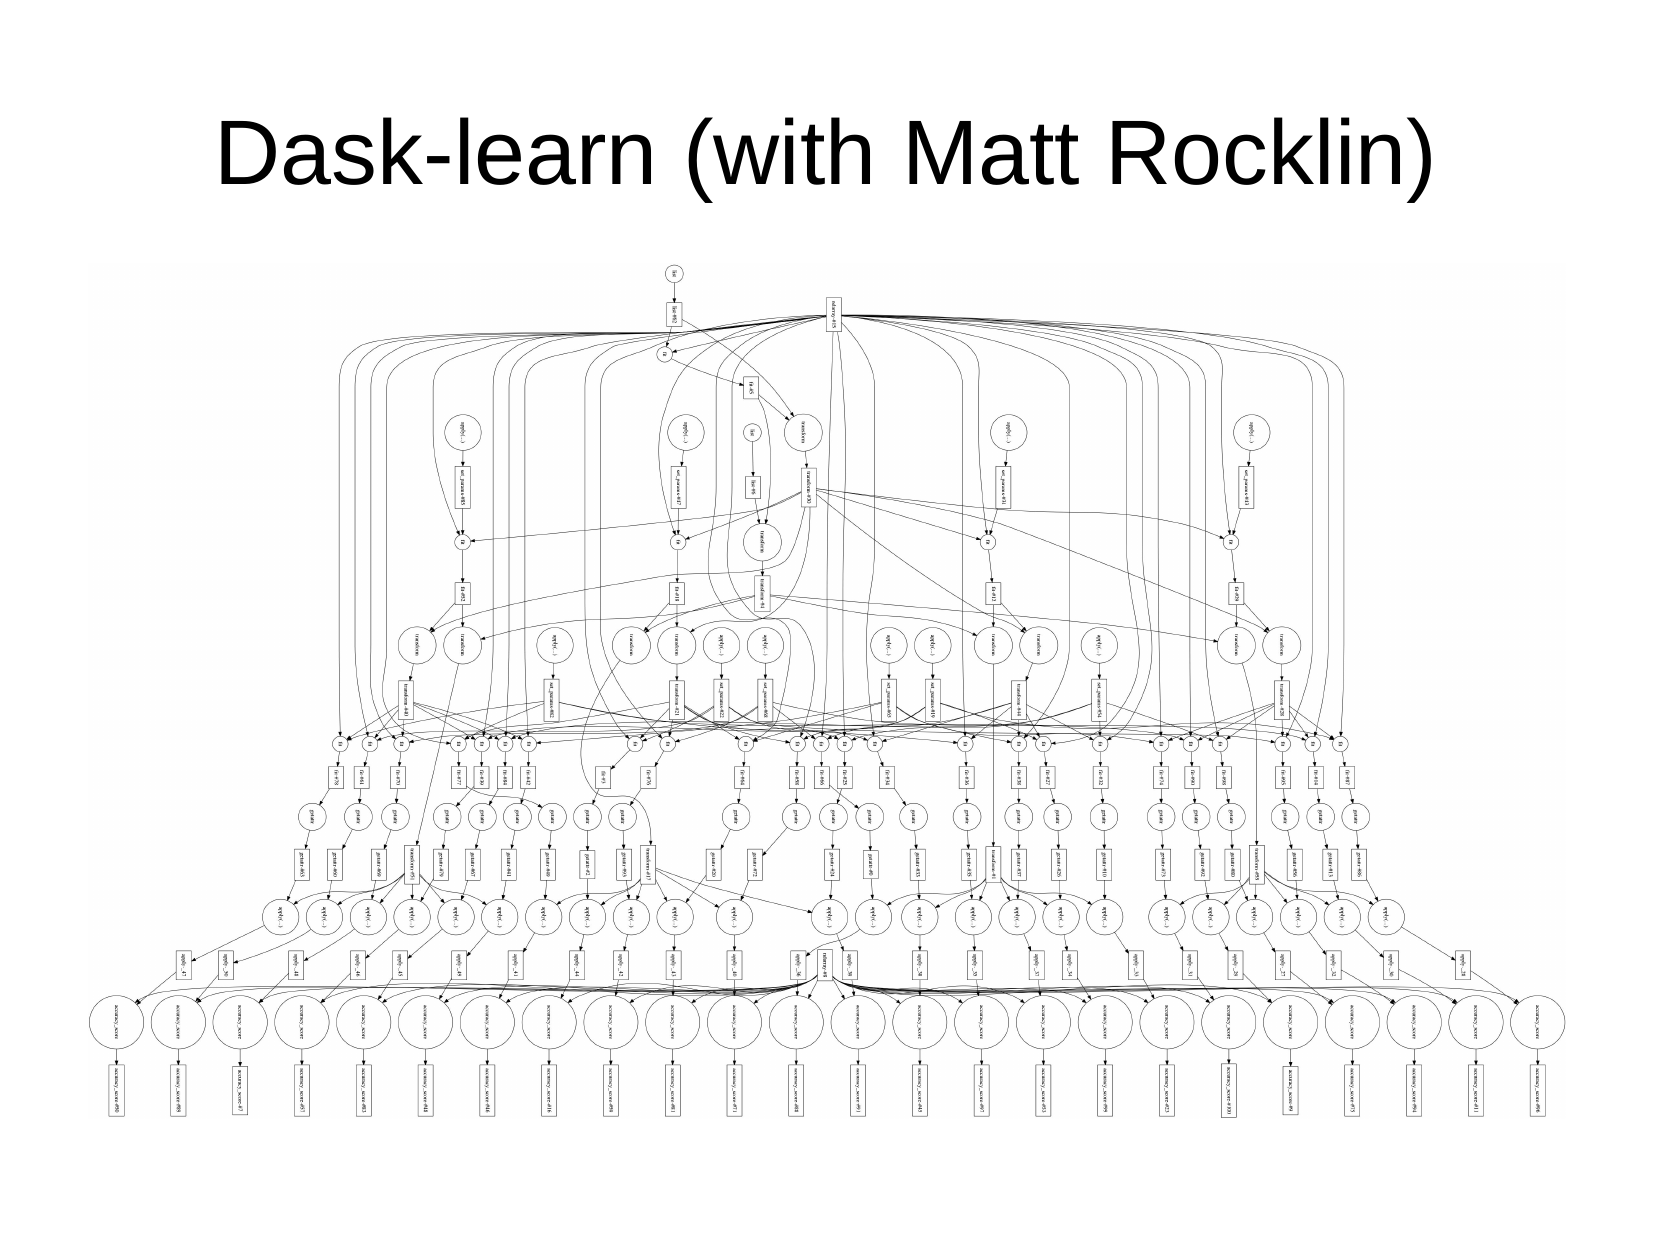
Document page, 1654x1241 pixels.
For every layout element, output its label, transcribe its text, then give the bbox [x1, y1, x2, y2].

picture [88, 263, 1566, 1119]
title Dask-learn (with Matt Rocklin) [82, 49, 1571, 257]
